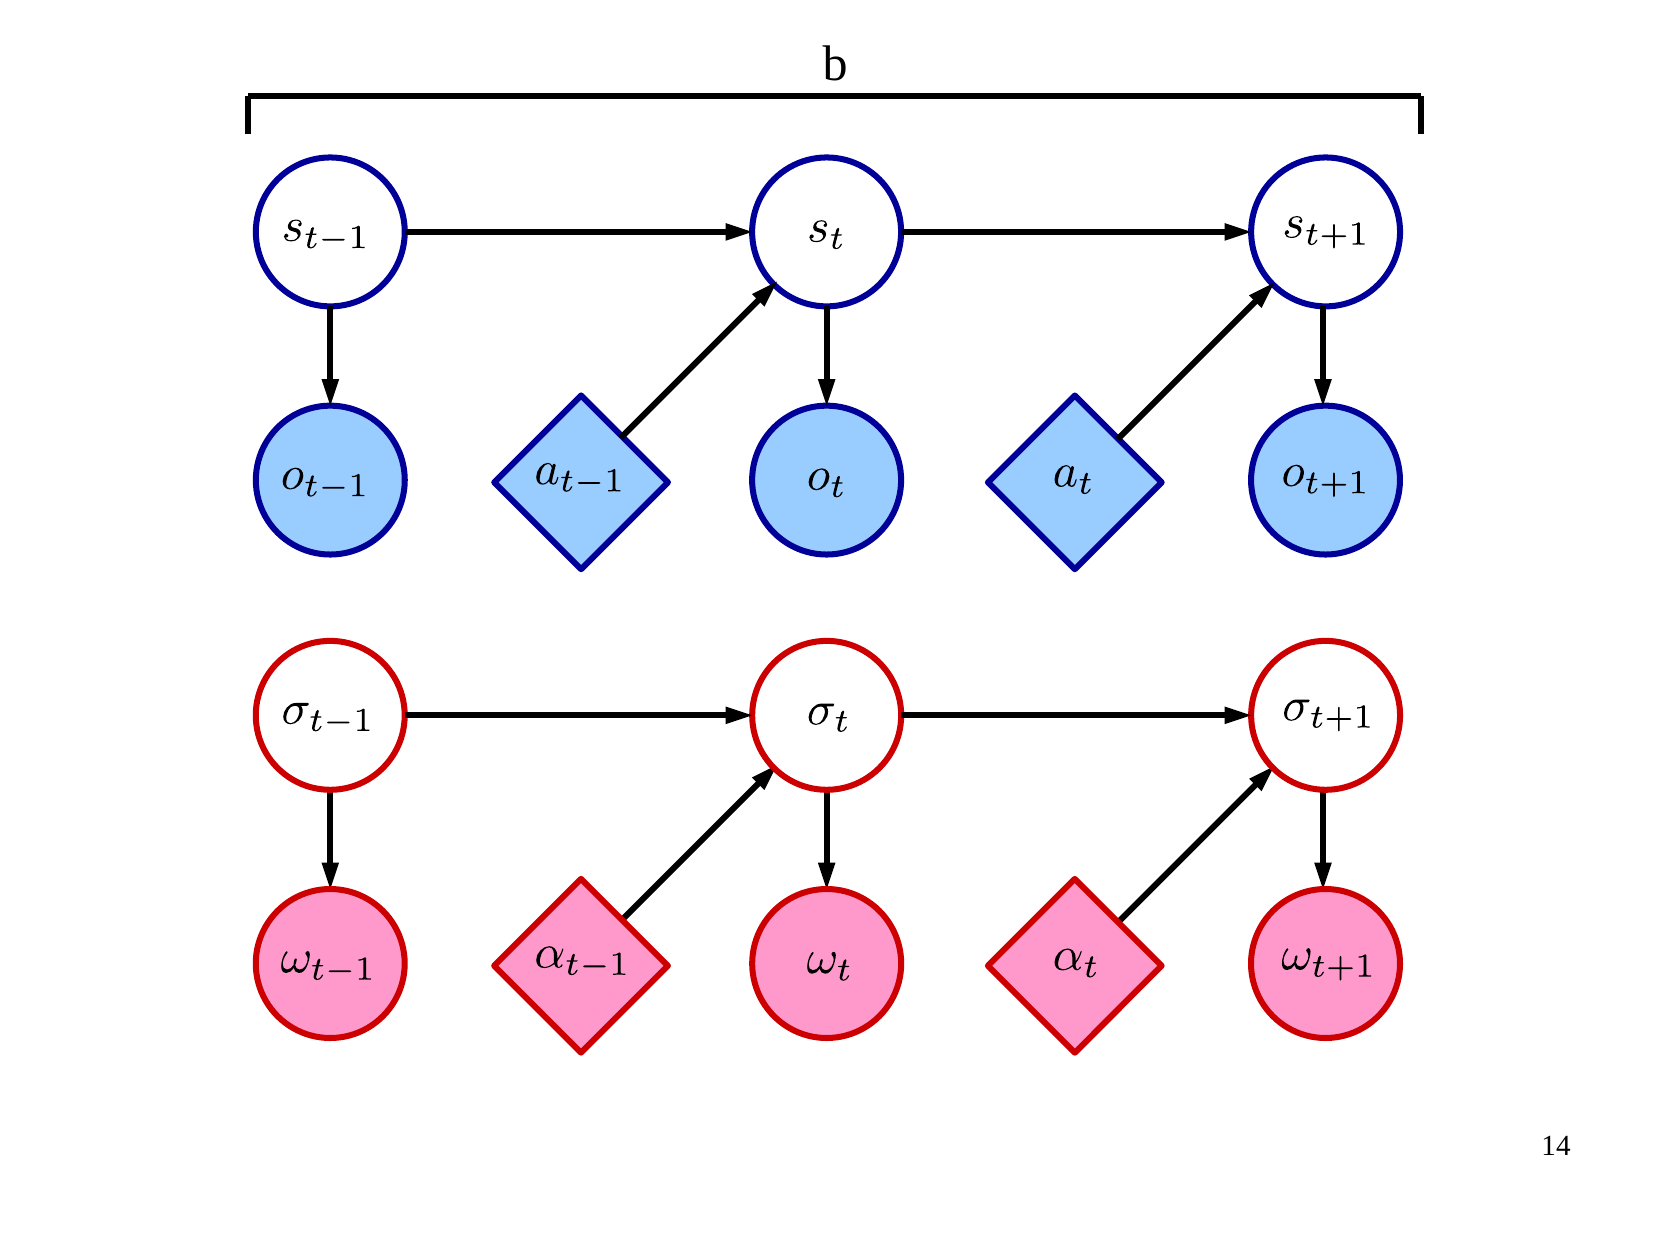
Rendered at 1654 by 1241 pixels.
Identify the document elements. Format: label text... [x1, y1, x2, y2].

text_box [255, 889, 405, 1039]
text_box [987, 395, 1162, 570]
text_box [987, 878, 1162, 1053]
text_box [752, 157, 902, 307]
text_box [494, 395, 668, 570]
text_box [752, 405, 902, 555]
text_box [255, 405, 405, 555]
text_box [255, 640, 405, 790]
text_box b [807, 28, 866, 103]
text_box [1251, 889, 1401, 1039]
text_box [1251, 157, 1401, 307]
text_box [752, 640, 902, 790]
text_box [255, 157, 405, 307]
text_box [1251, 640, 1401, 790]
text_box [494, 878, 668, 1053]
text_box [752, 889, 902, 1039]
text_box [1251, 405, 1400, 555]
